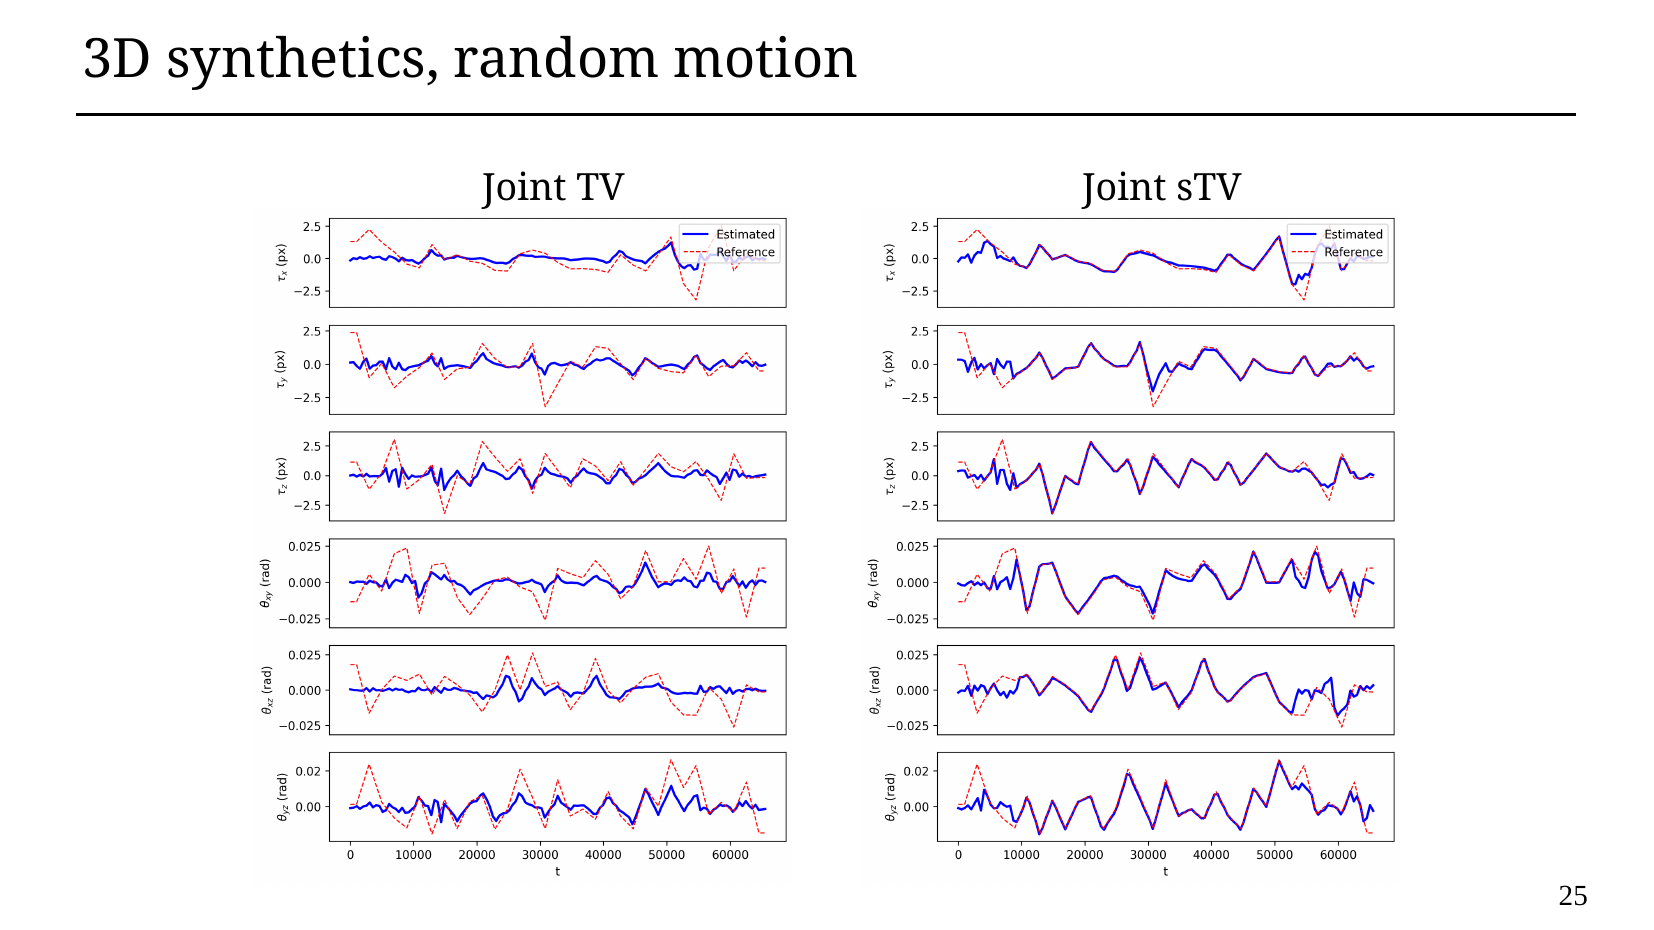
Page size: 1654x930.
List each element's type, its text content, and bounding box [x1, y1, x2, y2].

picture [251, 210, 794, 886]
text_box Joint TV [328, 153, 779, 212]
text_box Joint sTV [936, 153, 1387, 212]
picture [859, 210, 1402, 886]
title 3D synthetics, random motion [82, 7, 1571, 105]
